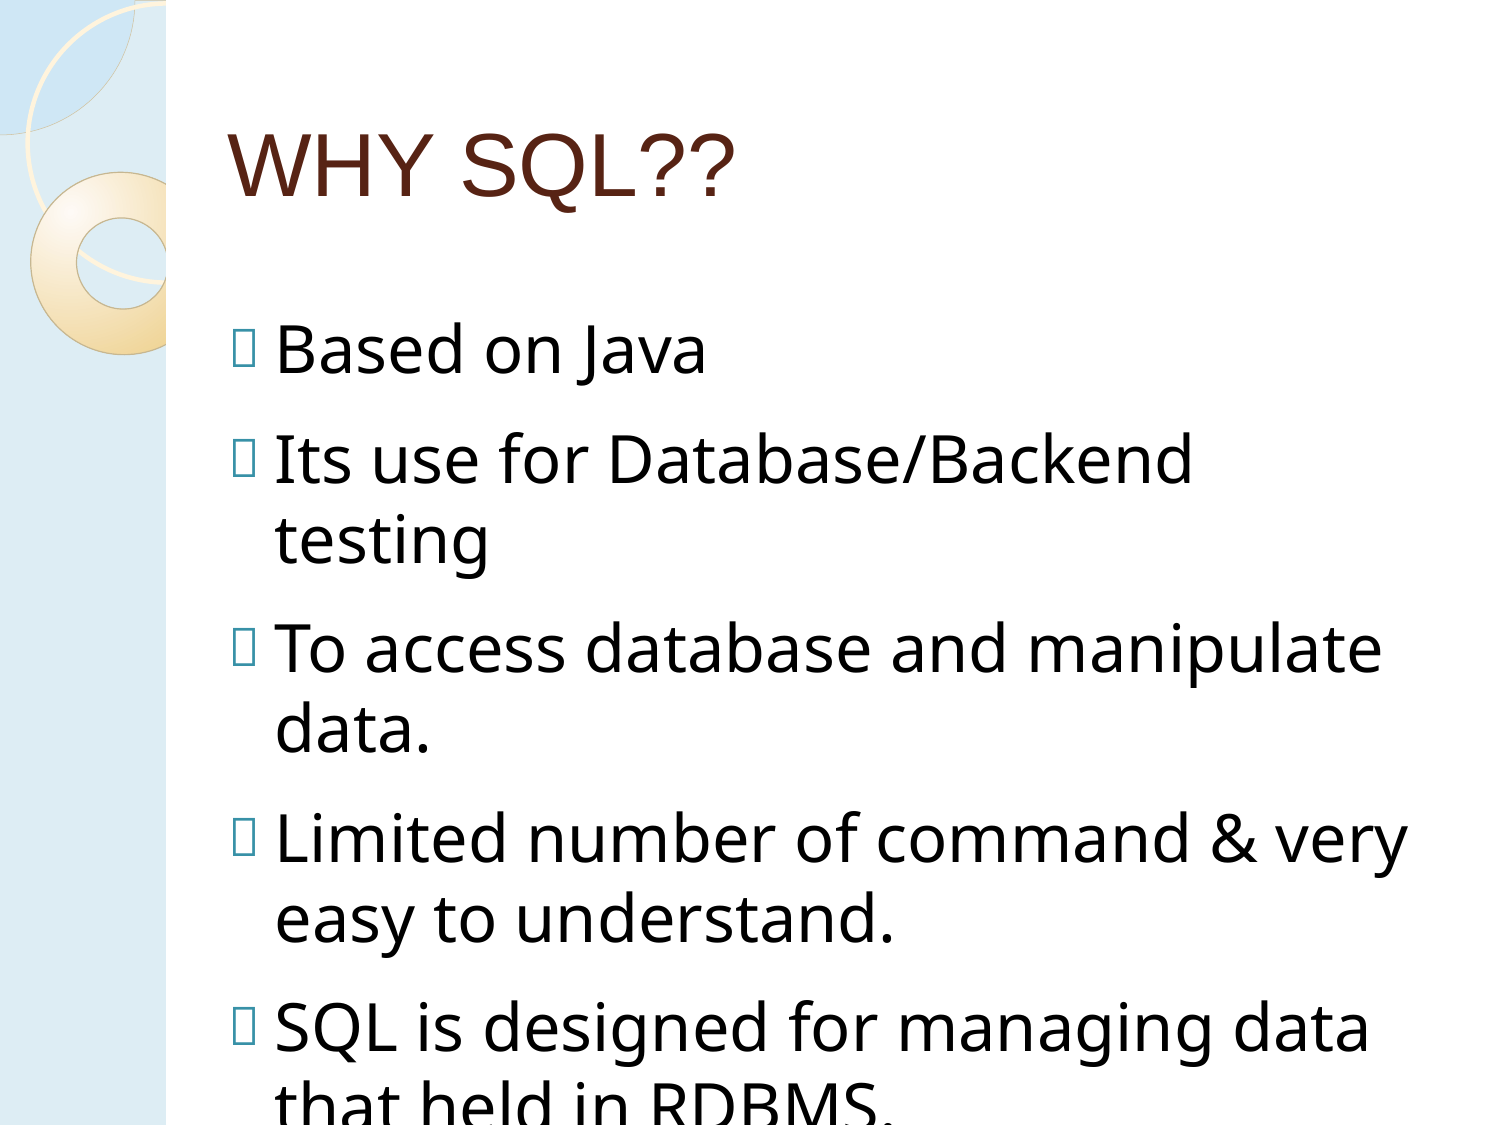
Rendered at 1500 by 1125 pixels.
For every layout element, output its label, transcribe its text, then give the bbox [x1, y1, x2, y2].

title WHY SQL?? [212, 99, 1443, 288]
list Based on Java Its use for Database/Backend testing To access database and manipulate data. Limited number of command & very easy to understand. SQL is designed for managing data that held in RDBMS. [200, 299, 1430, 850]
